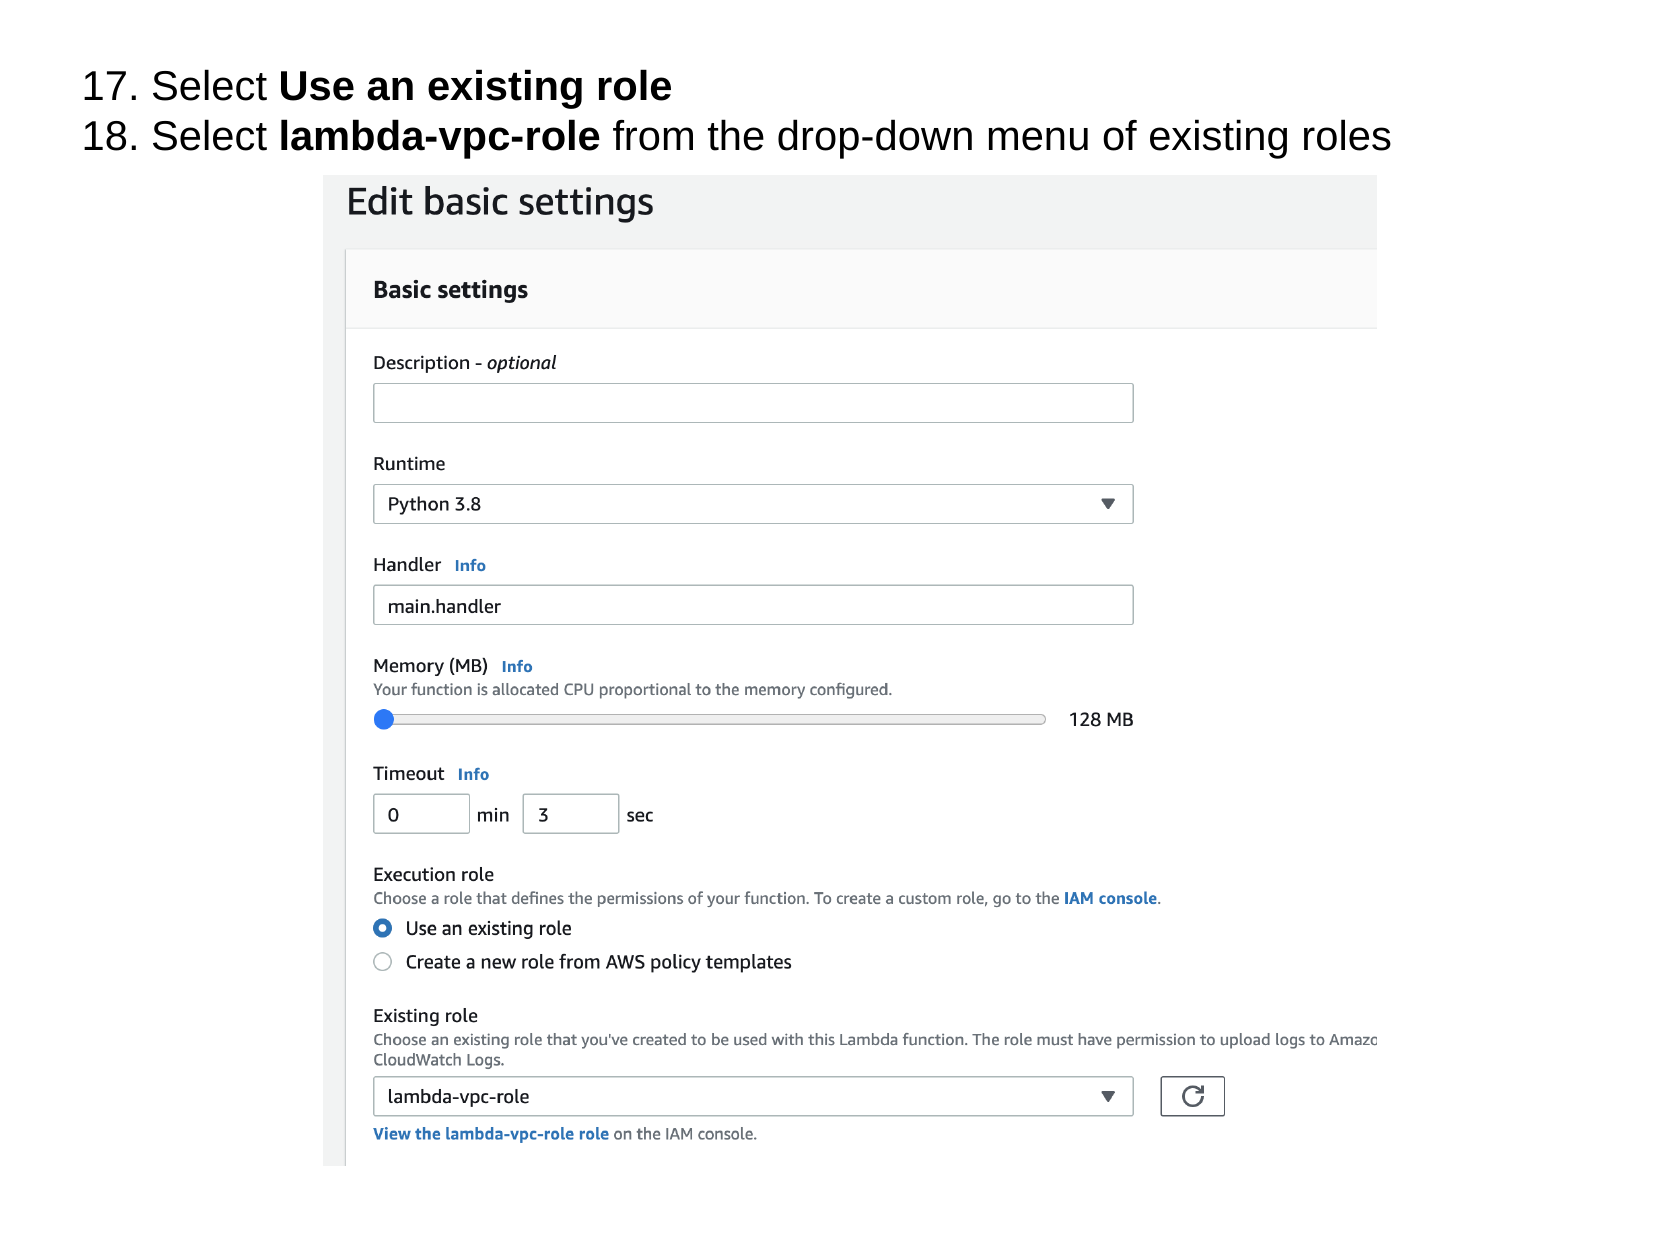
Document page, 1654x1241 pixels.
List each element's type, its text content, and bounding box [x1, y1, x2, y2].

picture [323, 175, 1377, 1166]
text_box 17. Select Use an existing role 18. Select lambda-vpc-role from the drop-down menu of existing roles [81, 58, 1619, 176]
